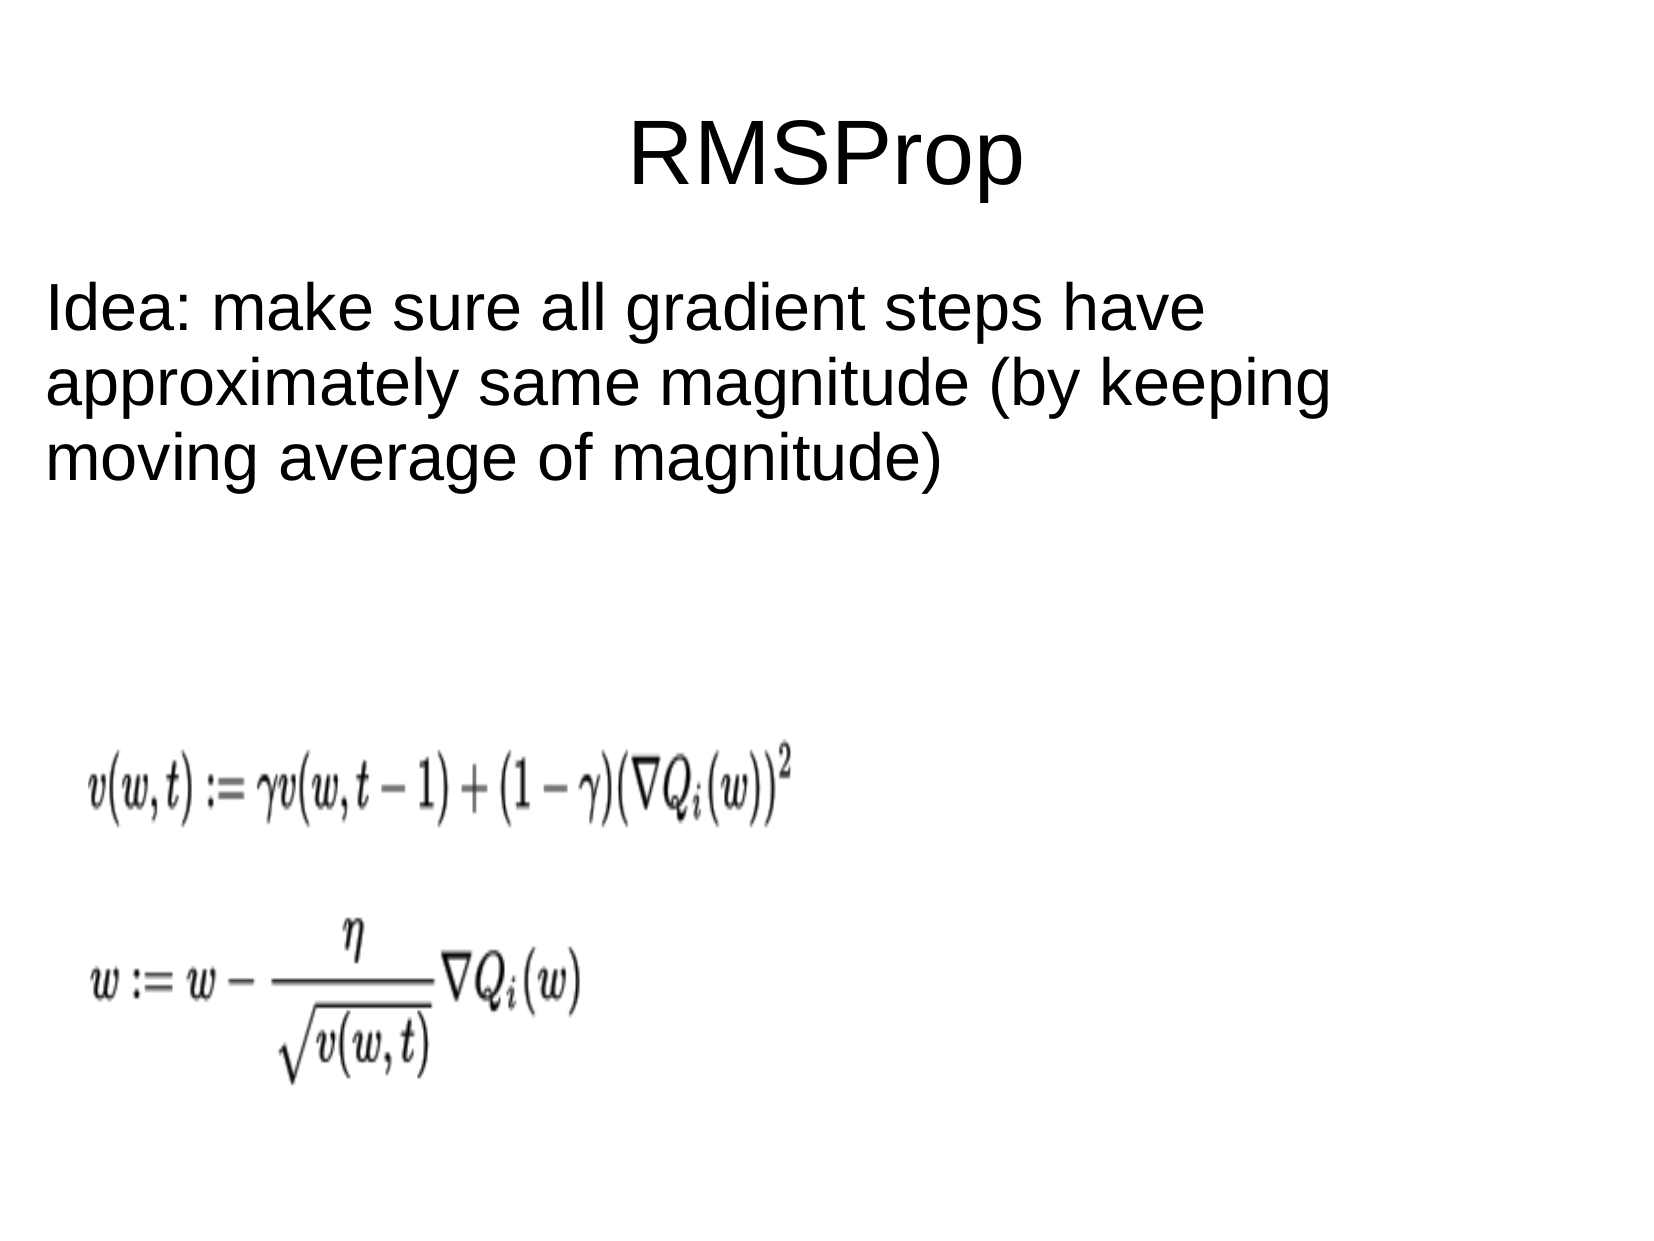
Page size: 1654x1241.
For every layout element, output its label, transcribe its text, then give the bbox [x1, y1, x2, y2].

text_box Idea: make sure all gradient steps have approximately same magnitude (by keeping moving average of magnitude) [45, 270, 1471, 645]
title RMSProp [82, 49, 1571, 257]
picture [90, 913, 584, 1096]
picture [88, 734, 796, 835]
